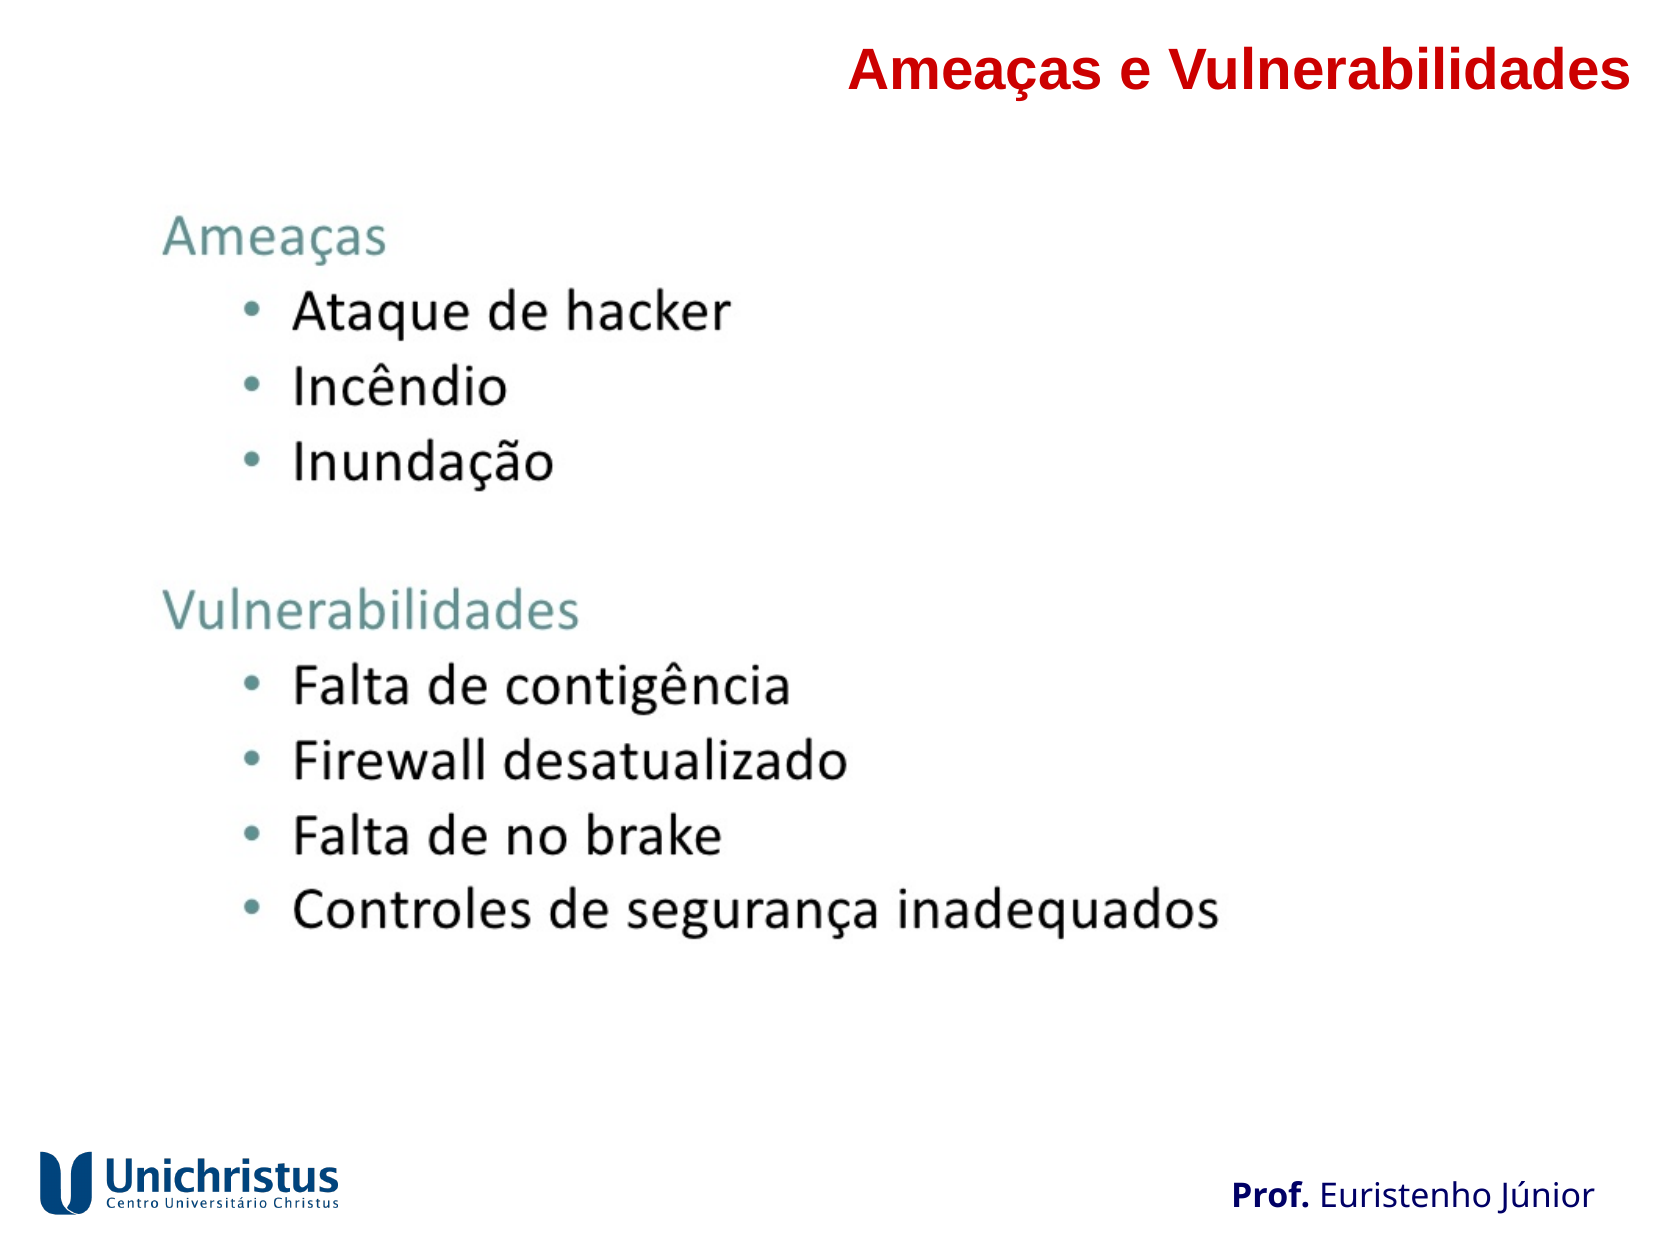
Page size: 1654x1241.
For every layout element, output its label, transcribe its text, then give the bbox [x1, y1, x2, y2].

picture [138, 194, 1247, 969]
picture [35, 1148, 343, 1217]
text_box Ameaças e Vulnerabilidades [832, 29, 1648, 110]
text_box Prof. Euristenho Júnior [1216, 1163, 1654, 1224]
